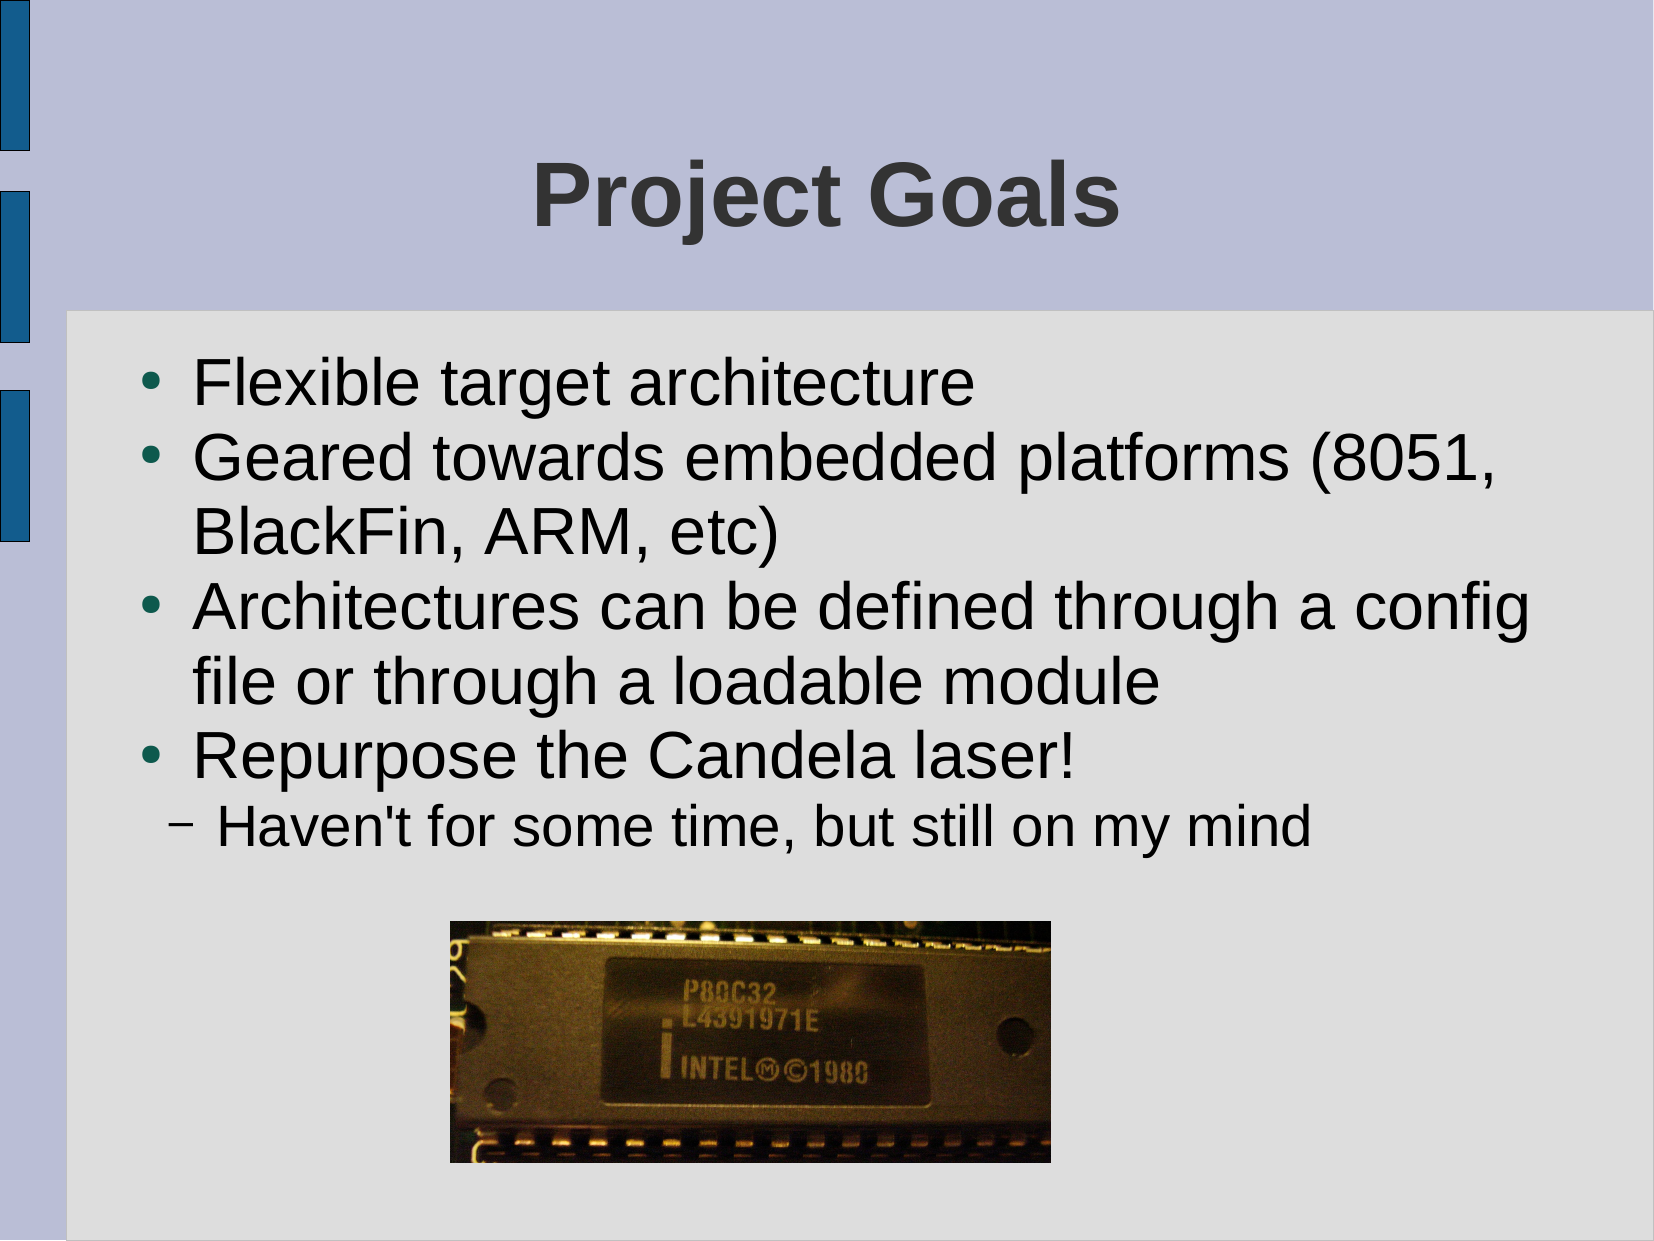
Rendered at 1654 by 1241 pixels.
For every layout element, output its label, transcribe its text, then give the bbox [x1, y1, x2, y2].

picture [450, 921, 1051, 1163]
list Flexible target architecture Geared towards embedded platforms (8051, BlackFin, ARM, etc) Architectures can be defined through a config file or through a loadable module Repurpose the Candela laser! Haven't for some time, but still on my mind [121, 344, 1534, 1112]
title Project Goals [121, 91, 1534, 299]
